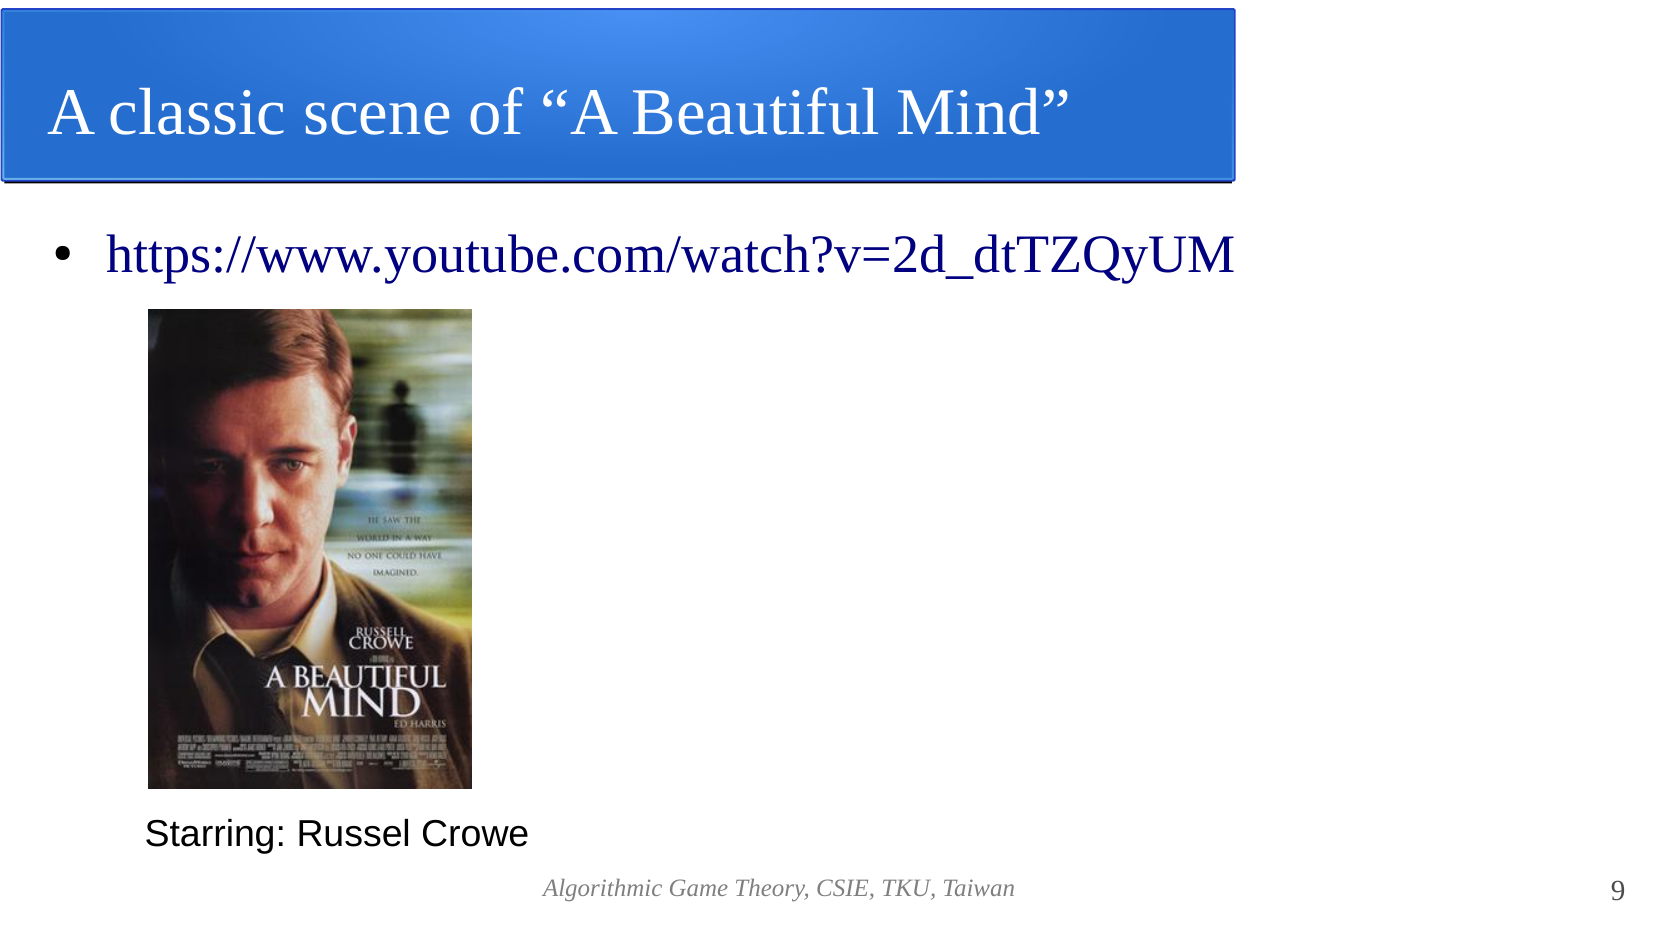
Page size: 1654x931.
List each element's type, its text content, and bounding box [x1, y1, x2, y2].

text_box Starring: Russel Crowe [129, 805, 686, 863]
title A classic scene of “A Beautiful Mind” [47, 35, 1199, 189]
picture [148, 309, 472, 789]
list https://www.youtube.com/watch?v=2d_dtTZQyUM [35, 224, 1524, 764]
